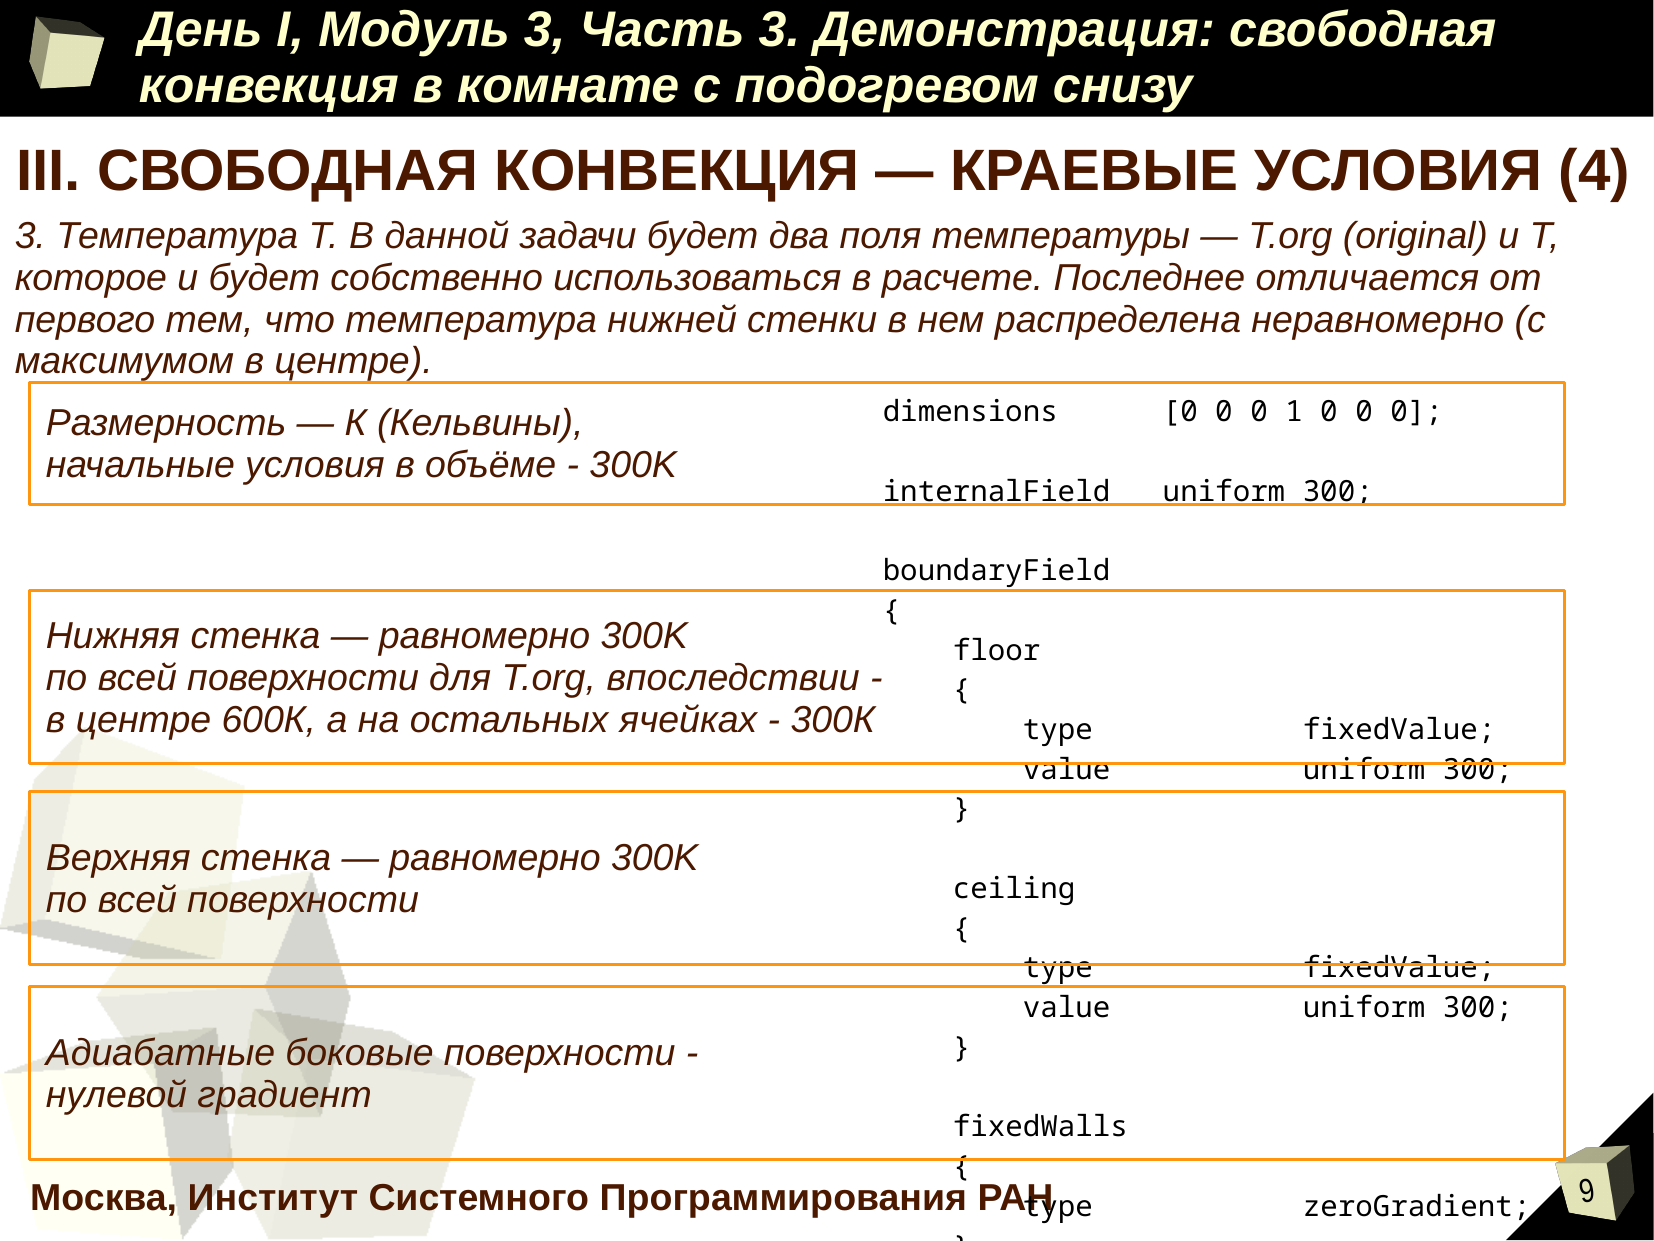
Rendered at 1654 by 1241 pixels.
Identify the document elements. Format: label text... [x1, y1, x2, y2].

text_box 3. Температура T. В данной задачи будет два поля температуры — T.org (original) и T, которое и будет собственно использоваться в расчете. Последнее отличается от первого тем, что температура нижней стенки в нем распределена неравномерно (с максимумом в центре). [0, 206, 1654, 390]
text_box Верхняя стенка — равномерно 300K по всей поверхности [29, 791, 1565, 965]
text_box Нижняя стенка — равномерно 300K по всей поверхности для T.org, впоследствии - в центре 600К, а на остальных ячейках - 300К [29, 590, 1565, 764]
text_box dimensions [0 0 0 1 0 0 0]; internalField uniform 300; boundaryField { floor { type fixedValue; value uniform 300; } ceiling { type fixedValue; value uniform 300; } fixedWalls { type zeroGradient; } } [868, 382, 1654, 1175]
picture [0, 726, 477, 1241]
text_box Размерность — К (Кельвины), начальные условия в объёме - 300K [29, 382, 1565, 505]
picture [464, 1193, 472, 1198]
text_box III. СВОБОДНАЯ КОНВЕКЦИЯ — КРАЕВЫЕ УСЛОВИЯ (4) [1, 130, 1654, 206]
text_box Адиабатные боковые поверхности - нулевой градиент [29, 986, 1565, 1160]
